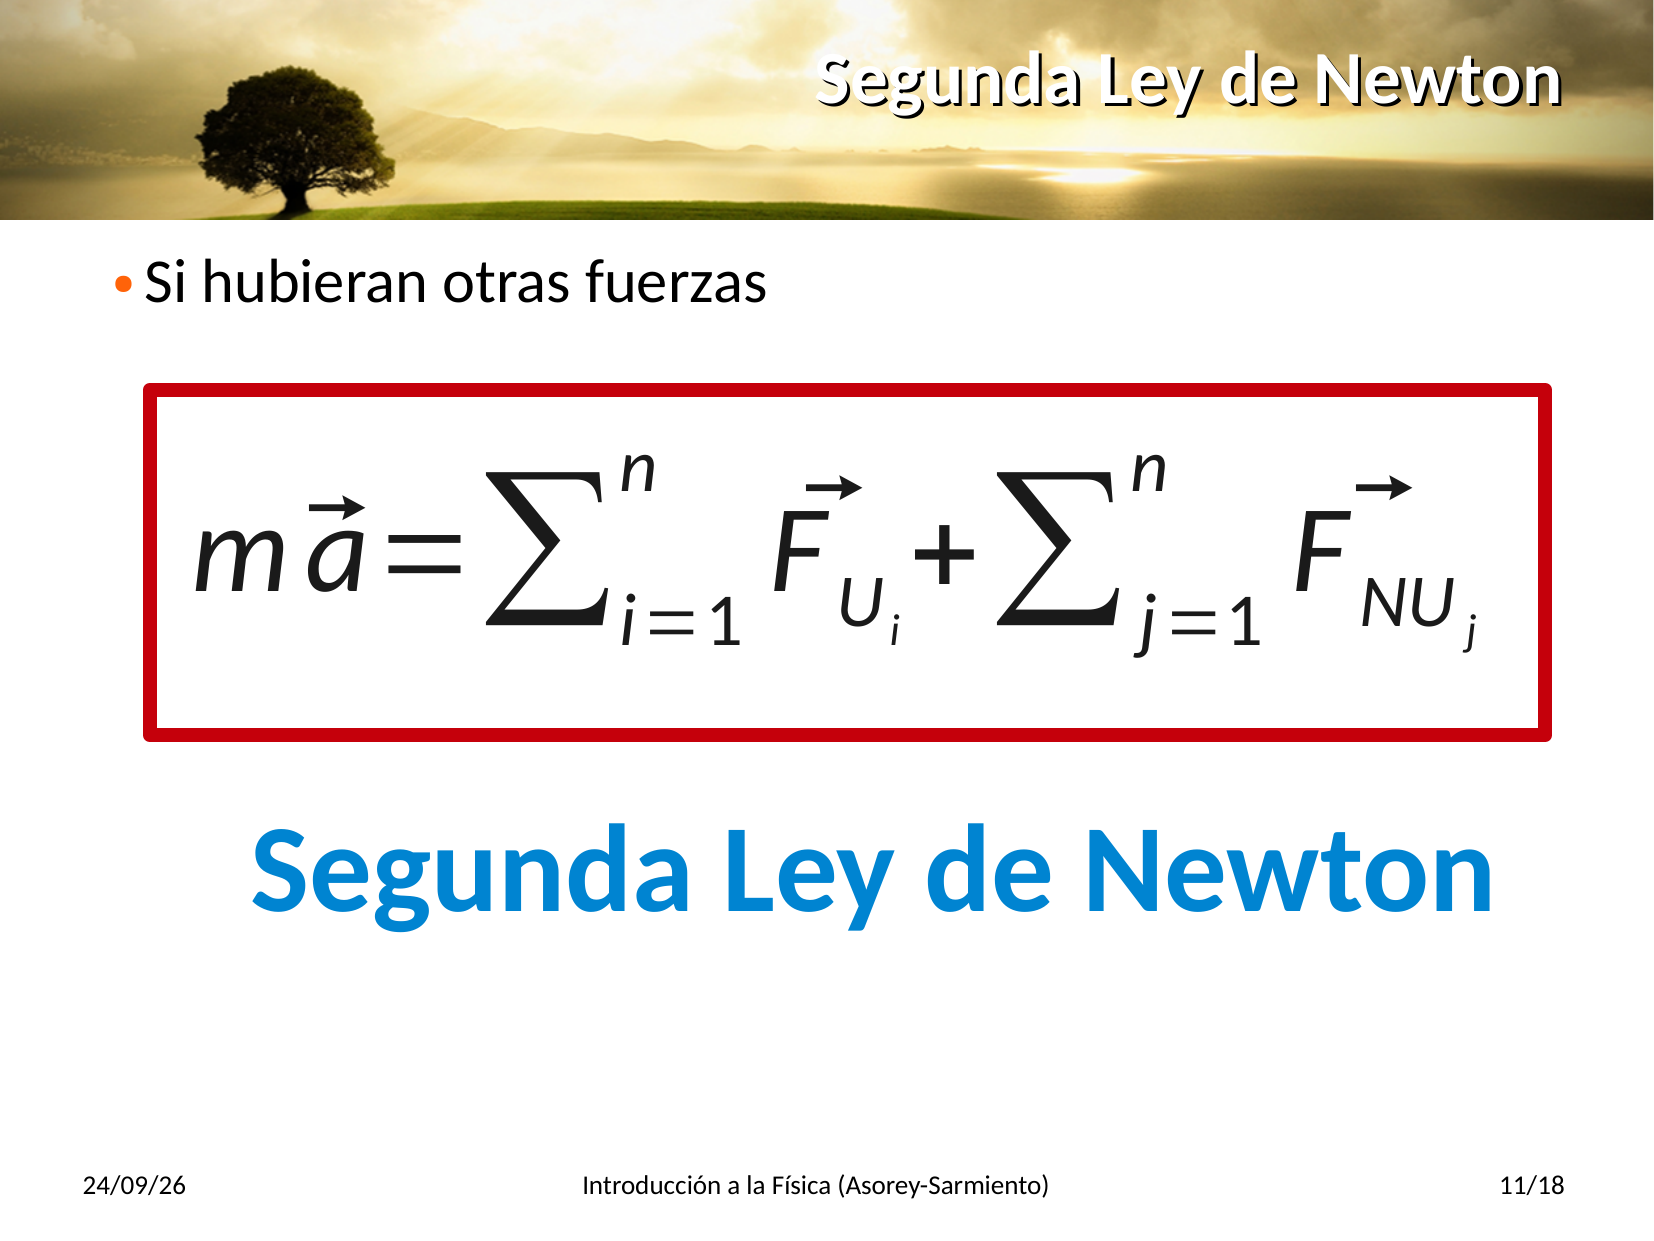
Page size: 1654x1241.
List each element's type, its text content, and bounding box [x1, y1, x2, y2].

title Segunda Ley de Newton [75, 19, 1564, 151]
text_box Segunda Ley de Newton [235, 810, 1513, 950]
chart [183, 420, 1486, 665]
picture [0, 0, 1654, 220]
list Si hubieran otras fuerzas [82, 255, 1571, 1126]
